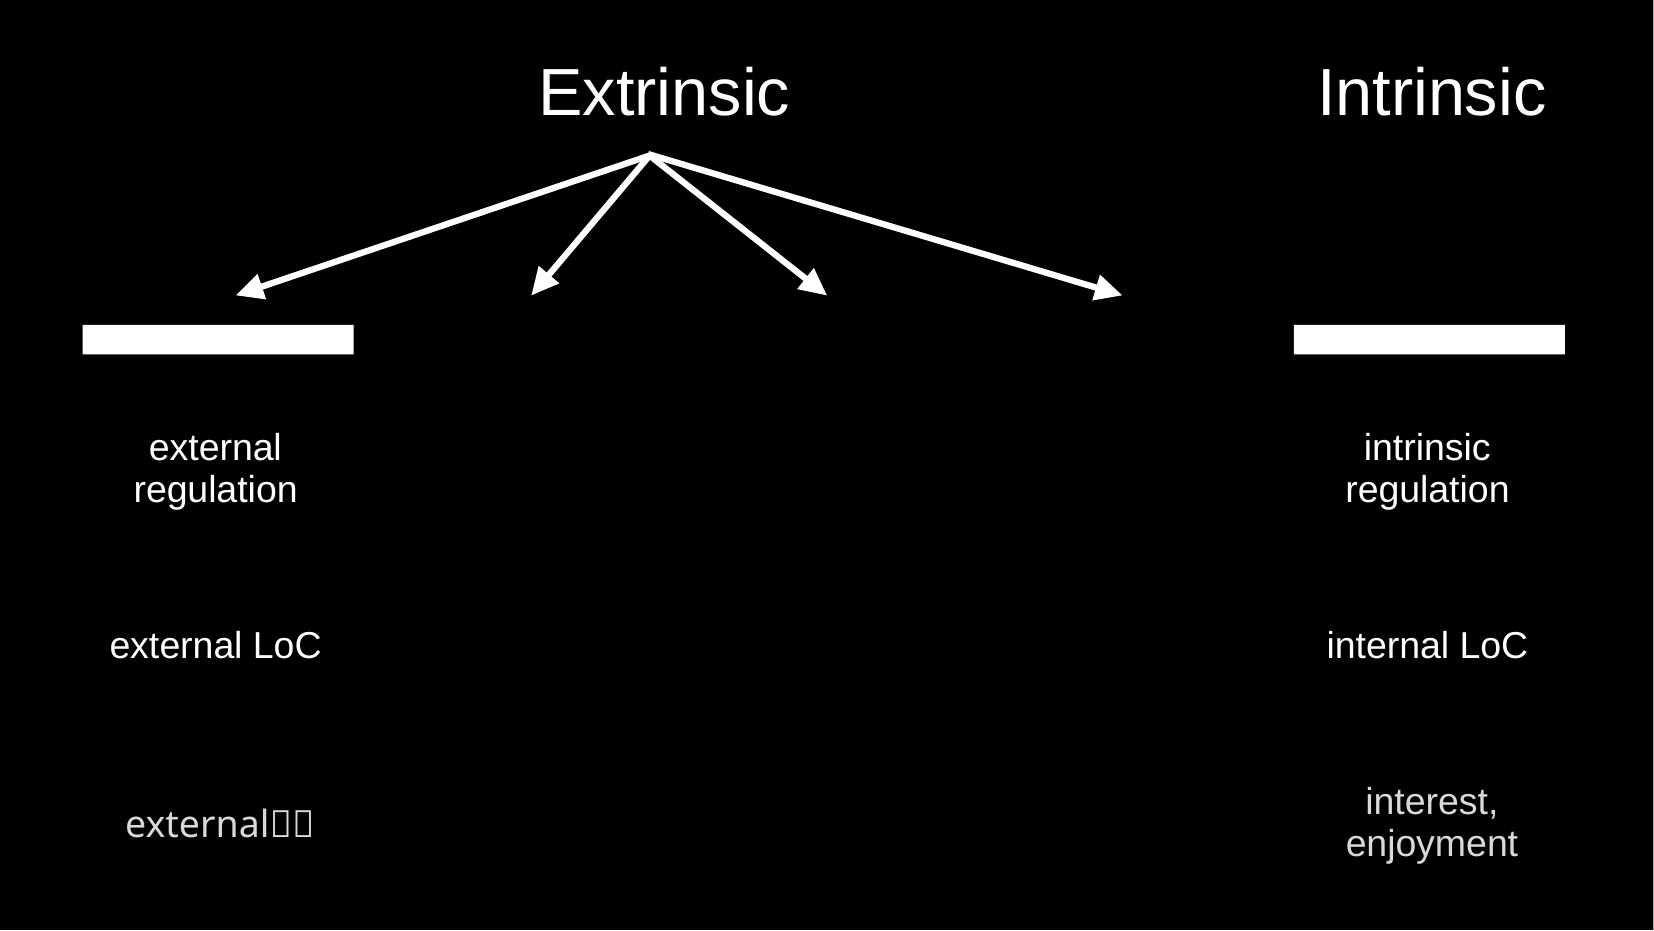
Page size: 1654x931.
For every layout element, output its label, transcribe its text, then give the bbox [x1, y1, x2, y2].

list interest, enjoyment [1299, 759, 1565, 886]
list intrinsic regulation [1294, 405, 1561, 532]
text_box [82, 324, 354, 355]
list Intrinsic [1299, 29, 1565, 156]
list Extrinsic [531, 29, 798, 156]
text_box [1293, 324, 1565, 355]
list external LoC [82, 582, 349, 709]
list external regulation [82, 405, 349, 532]
list external🥕🏒 [87, 759, 353, 886]
list internal LoC [1294, 582, 1561, 709]
